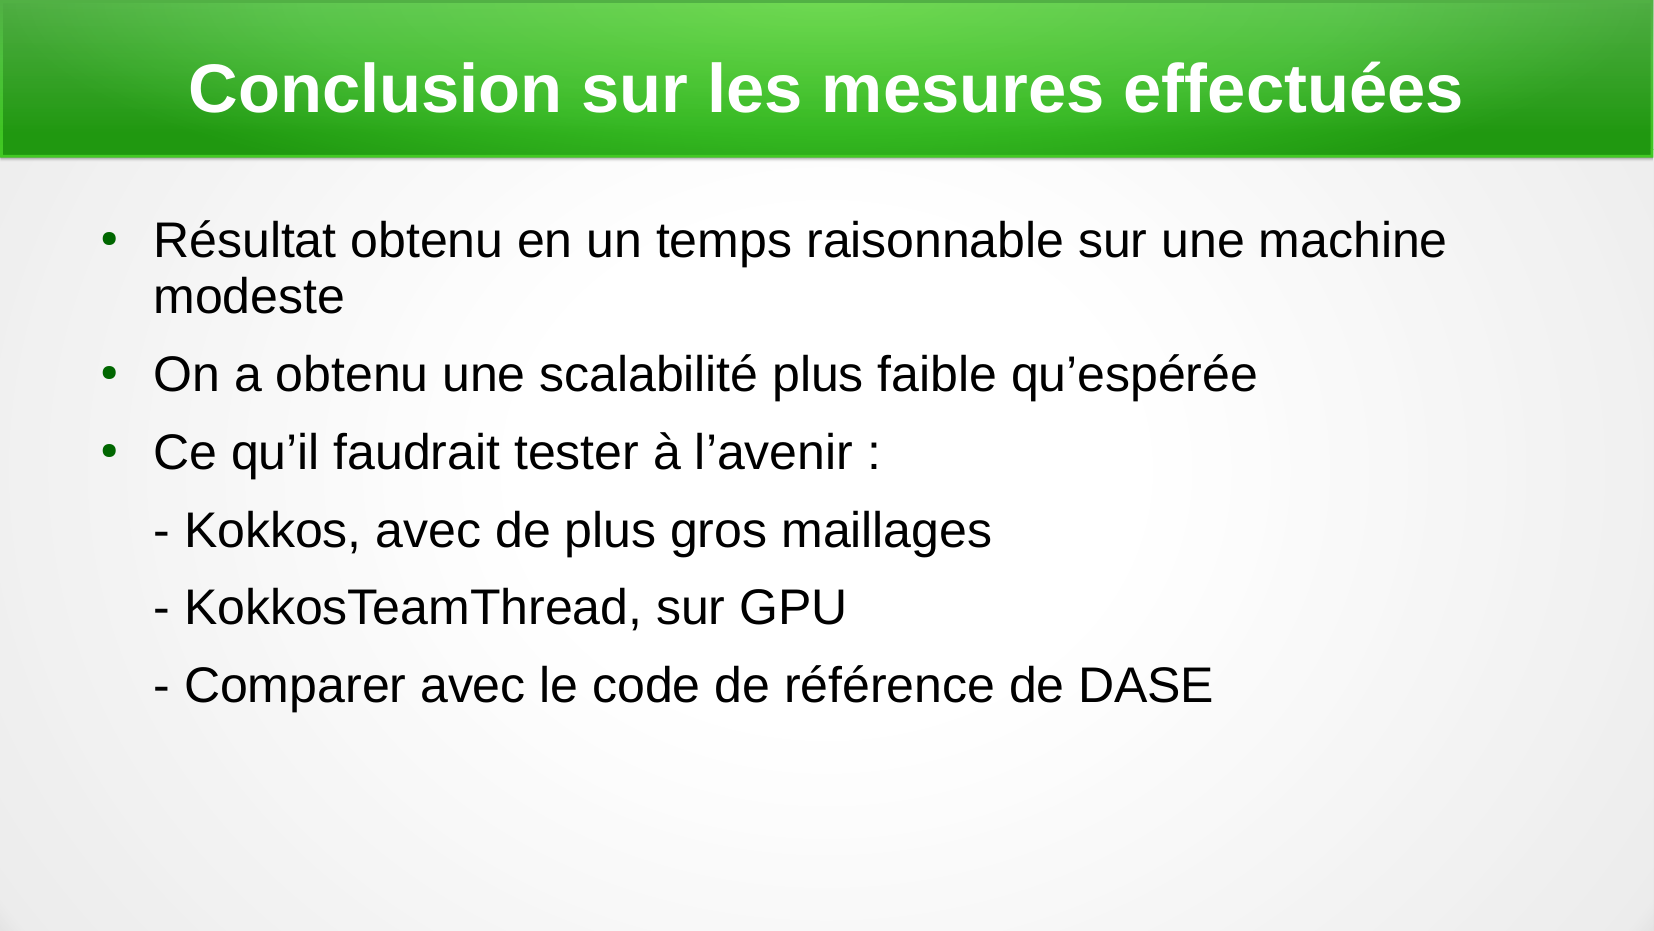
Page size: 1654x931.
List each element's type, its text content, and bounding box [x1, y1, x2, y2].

title Conclusion sur les mesures effectuées [82, 35, 1571, 142]
list Résultat obtenu en un temps raisonnable sur une machine modeste On a obtenu une scalabilité plus faible qu’espérée Ce qu’il faudrait tester à l’avenir : - Kokkos, avec de plus gros maillages - KokkosTeamThread, sur GPU - Comparer avec le code de référence de DASE [82, 212, 1571, 753]
